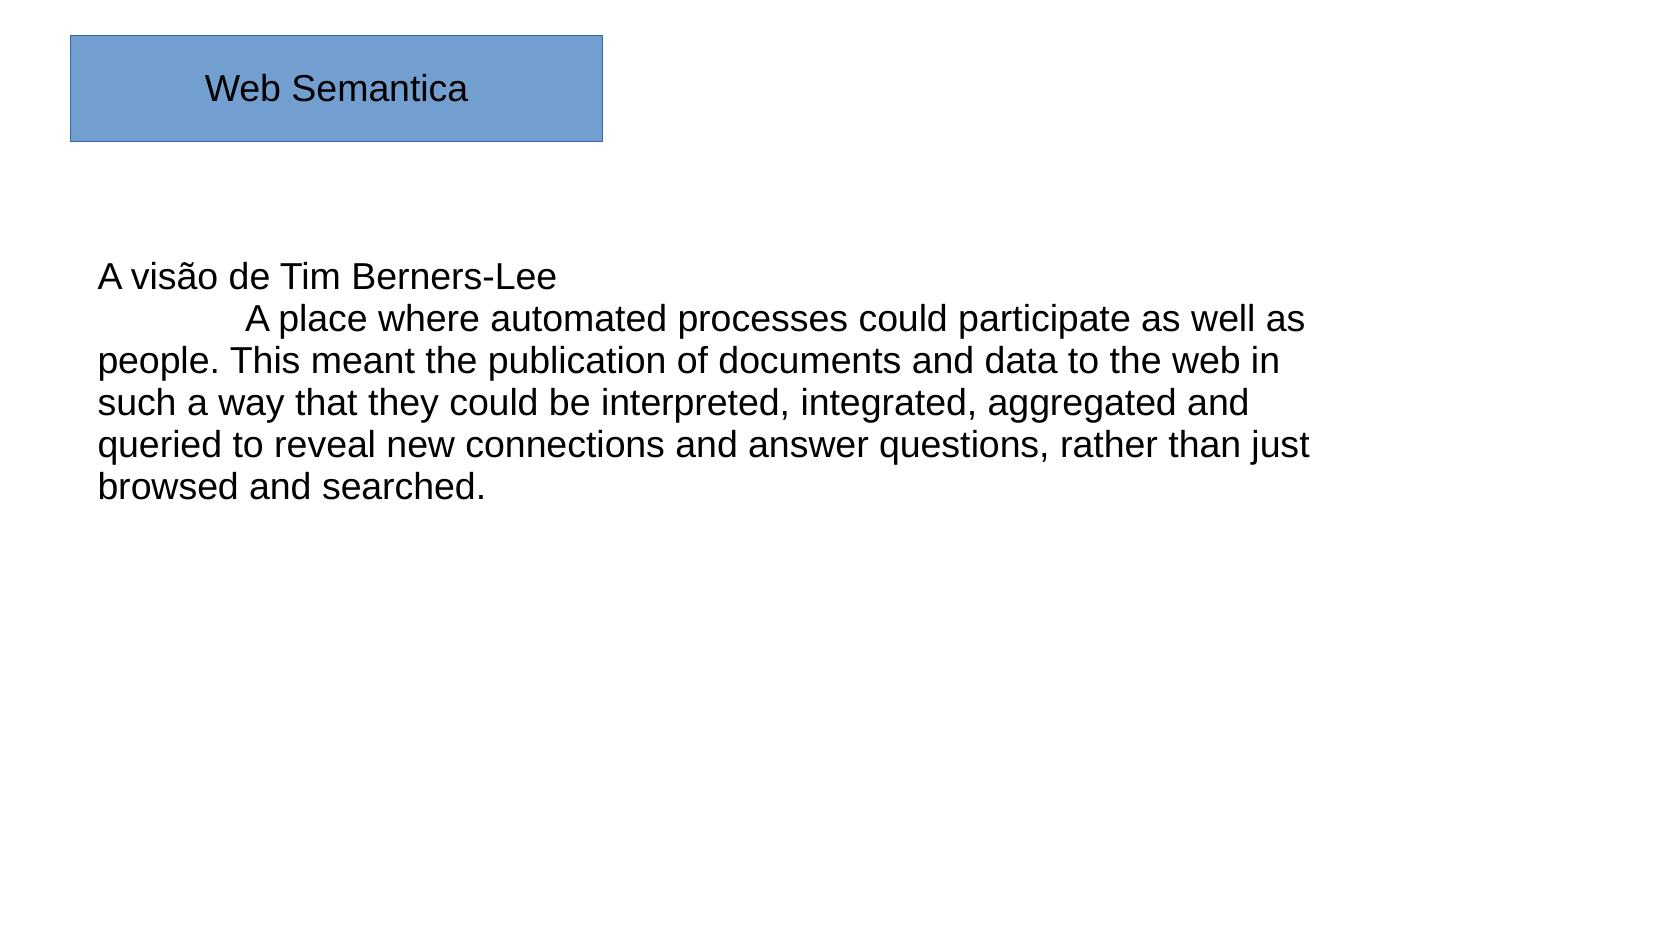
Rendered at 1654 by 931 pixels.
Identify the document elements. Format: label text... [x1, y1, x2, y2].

text_box Web Semantica [70, 35, 603, 142]
text_box A visão de Tim Berners-Lee A place where automated processes could participate as well as people. This meant the publication of documents and data to the web in such a way that they could be interpreted, integrated, aggregated and queried to reveal new connections and answer questions, rather than just browsed and searched. [82, 248, 1378, 557]
